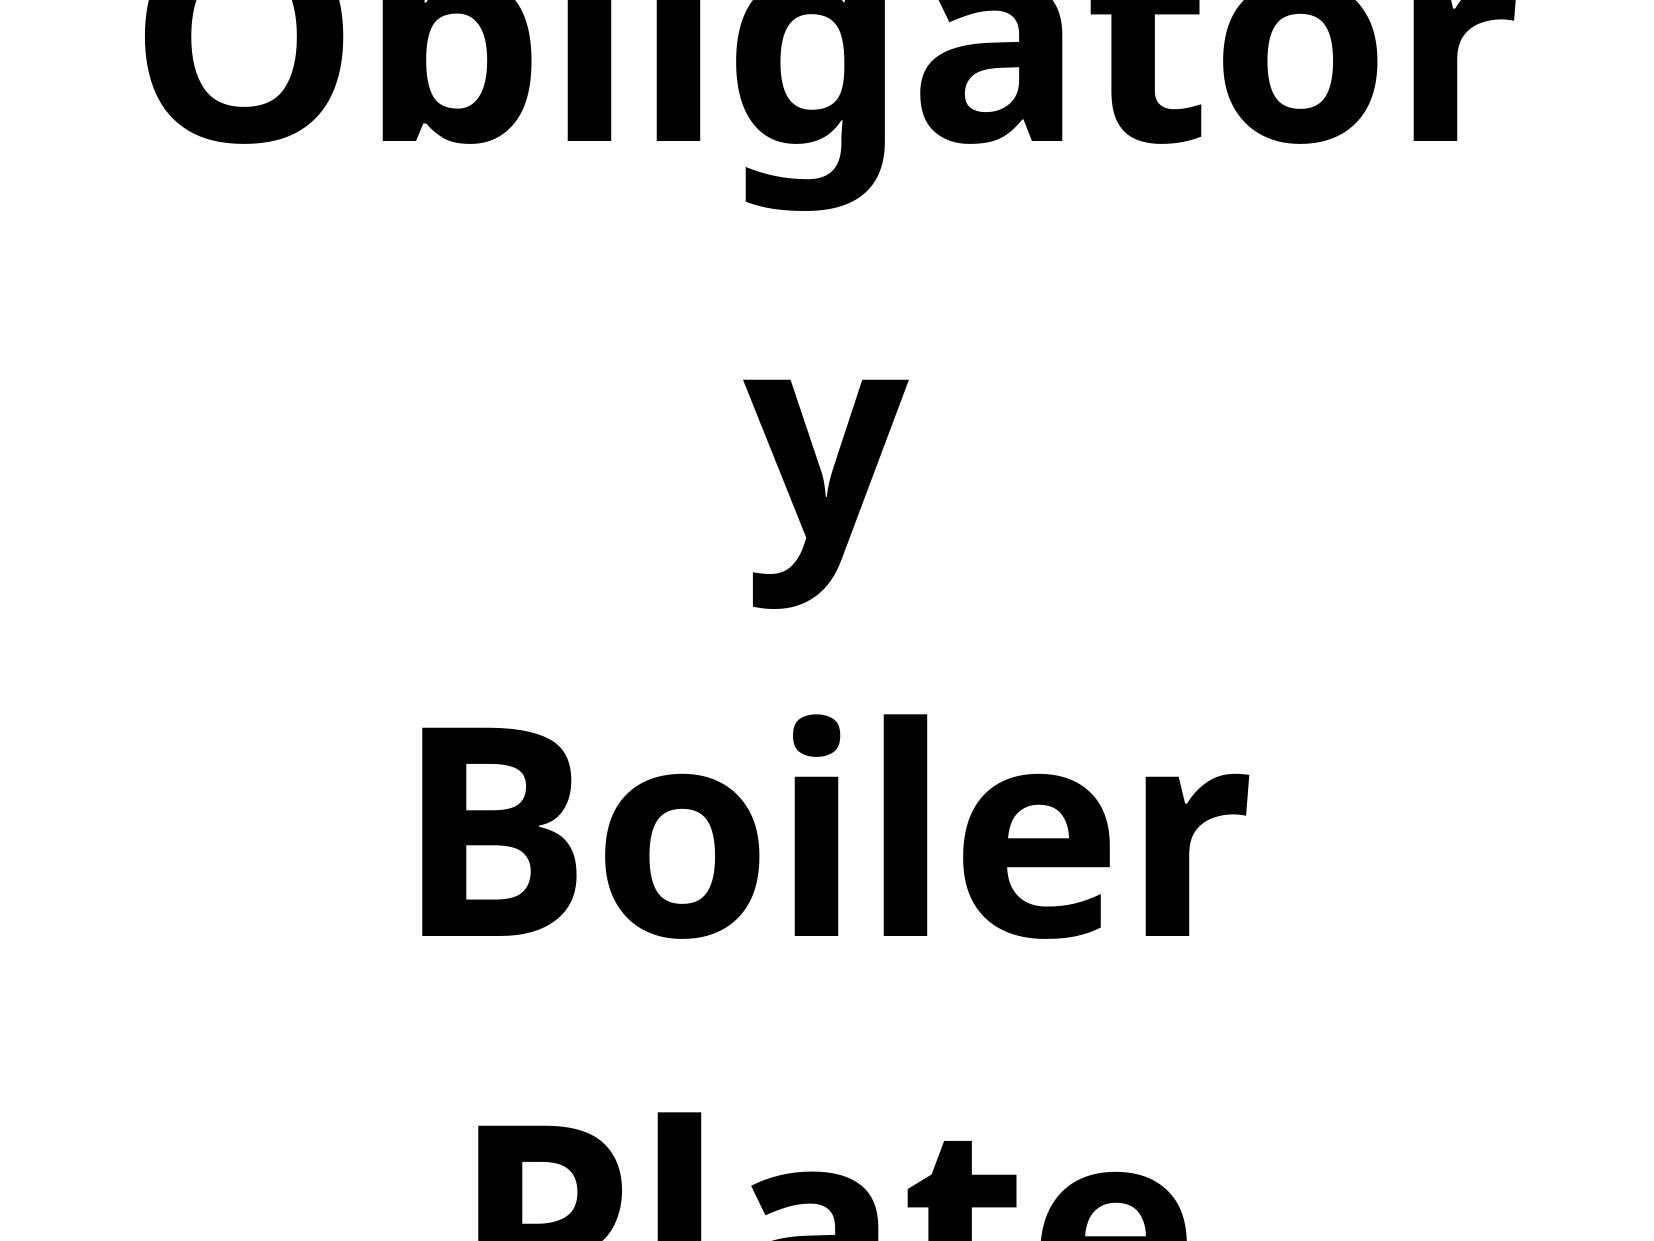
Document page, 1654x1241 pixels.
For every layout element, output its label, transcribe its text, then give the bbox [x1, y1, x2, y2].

title Obligatory Boiler Plate [82, 49, 1571, 1201]
